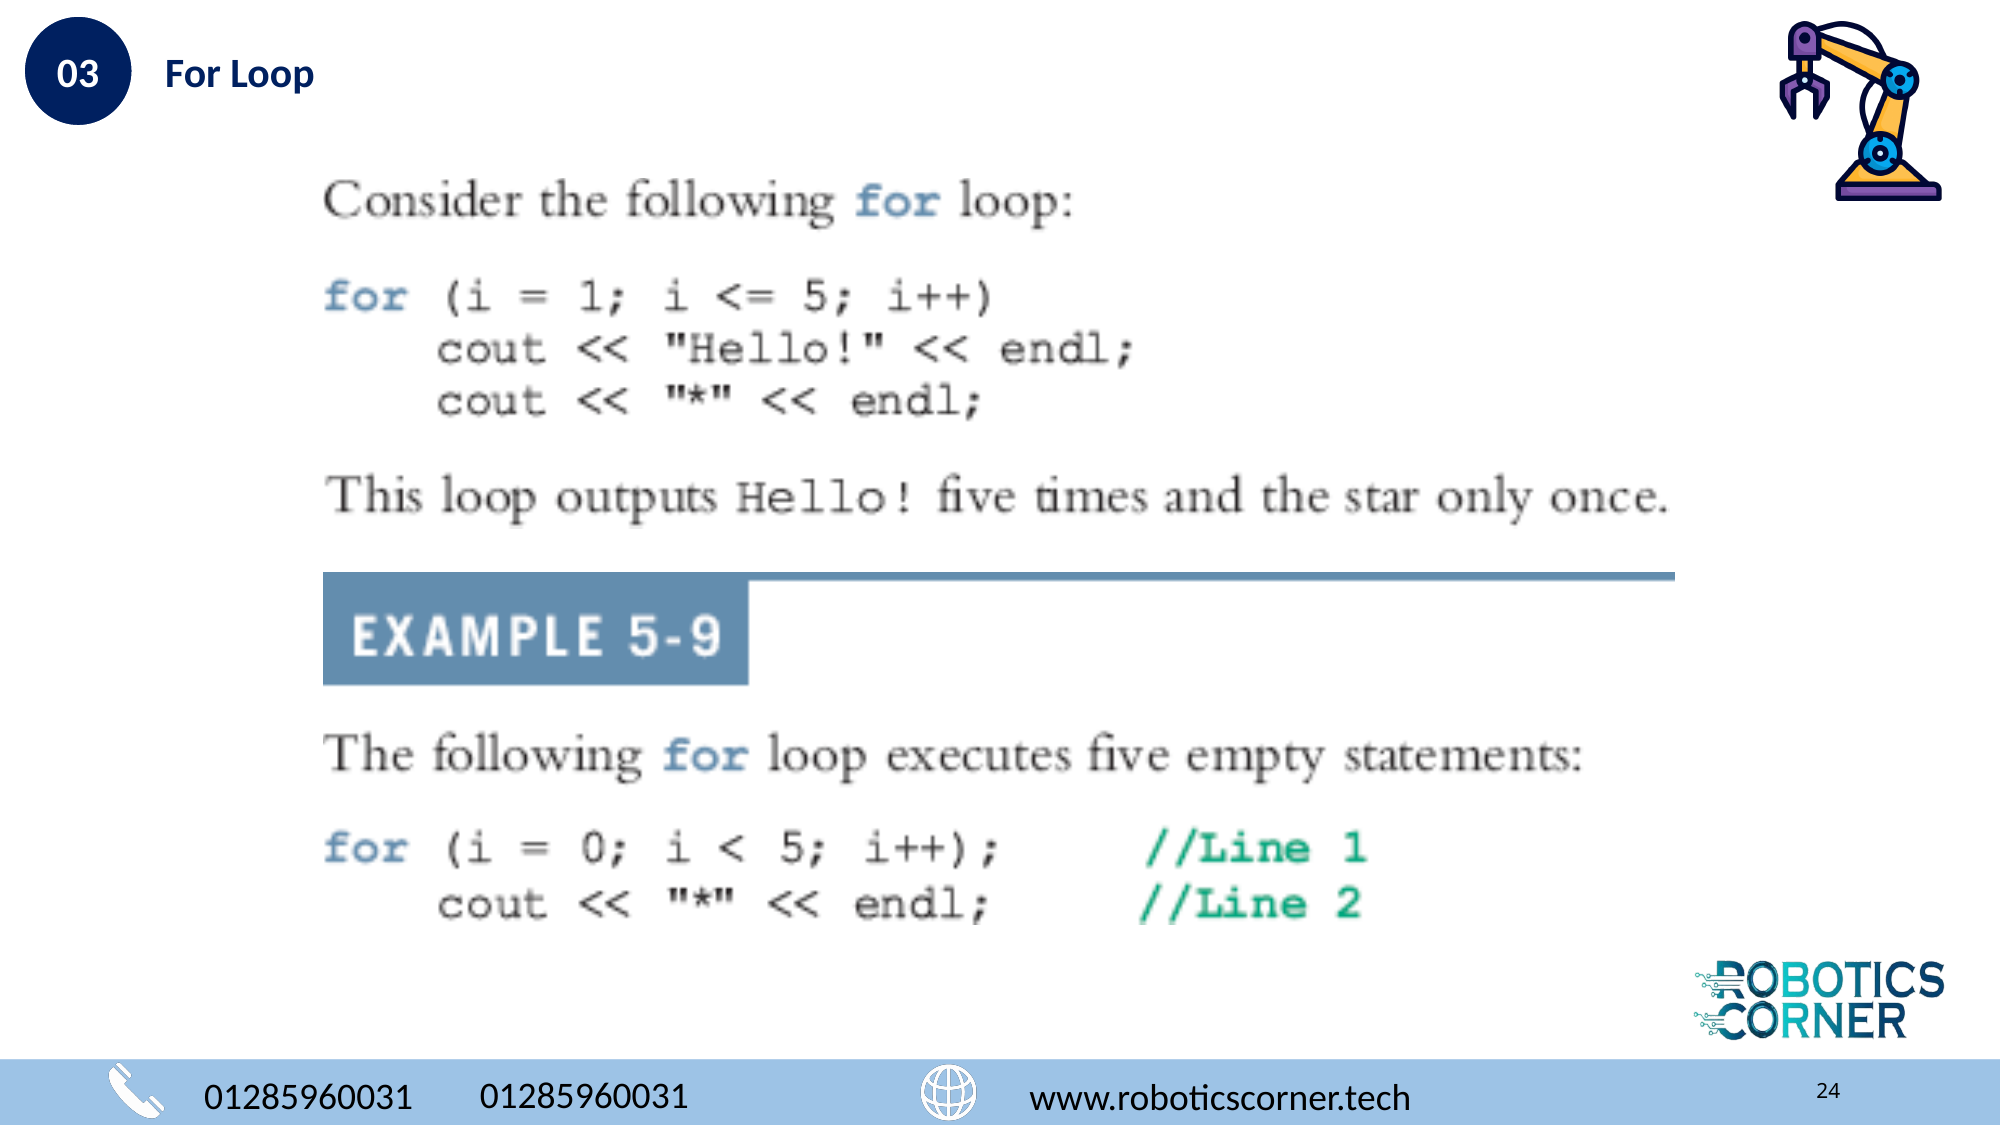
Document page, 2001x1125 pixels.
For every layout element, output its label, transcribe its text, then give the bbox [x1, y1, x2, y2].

text_box www.roboticscorner.tech [1014, 1065, 1531, 1125]
picture [103, 1057, 170, 1124]
text_box For Loop [150, 38, 622, 103]
text_box [981, 1059, 1810, 1125]
picture [1771, 21, 1950, 201]
text_box 03 [22, 14, 134, 128]
picture [915, 1059, 981, 1125]
picture [1846, 859, 1953, 1059]
text_box 01285960031 [465, 1063, 811, 1124]
text_box [0, 1059, 915, 1125]
text_box [1846, 1059, 2000, 1125]
text_box <number> [1810, 765, 1846, 1125]
picture [1680, 859, 1810, 1059]
picture [323, 178, 1670, 529]
picture [323, 572, 1675, 925]
text_box 01285960031 [189, 1064, 495, 1125]
